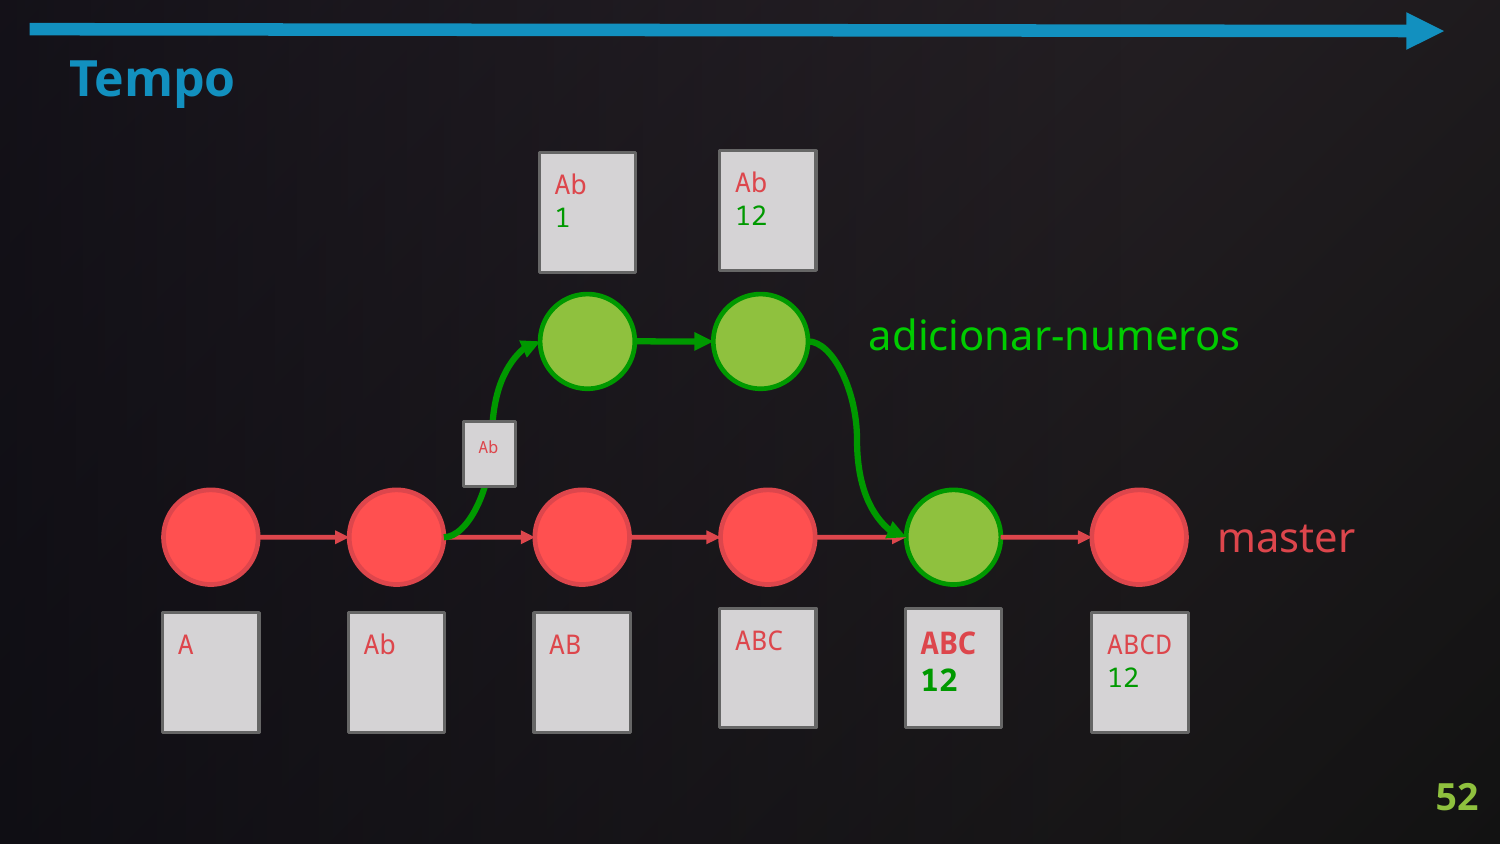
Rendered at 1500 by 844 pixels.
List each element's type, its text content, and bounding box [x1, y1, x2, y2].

text_box ABC 12 [905, 608, 1002, 728]
text_box Tempo [54, 31, 623, 138]
text_box Ab [348, 612, 445, 733]
text_box [349, 489, 444, 585]
slide_number <number> [1407, 752, 1494, 844]
text_box [163, 489, 259, 585]
text_box master [1202, 496, 1490, 561]
text_box Ab [463, 421, 516, 487]
text_box [713, 294, 808, 389]
text_box [540, 294, 635, 389]
text_box [906, 489, 1001, 585]
text_box AB [534, 612, 631, 733]
text_box ABCD 12 [1091, 612, 1189, 733]
text_box ABC [719, 608, 816, 728]
text_box [1091, 489, 1187, 585]
text_box adicionar-numeros [853, 294, 1288, 359]
text_box [720, 489, 816, 585]
text_box Ab 12 [719, 150, 816, 271]
text_box [534, 489, 630, 585]
text_box A [162, 612, 259, 733]
text_box Ab 1 [539, 152, 636, 273]
